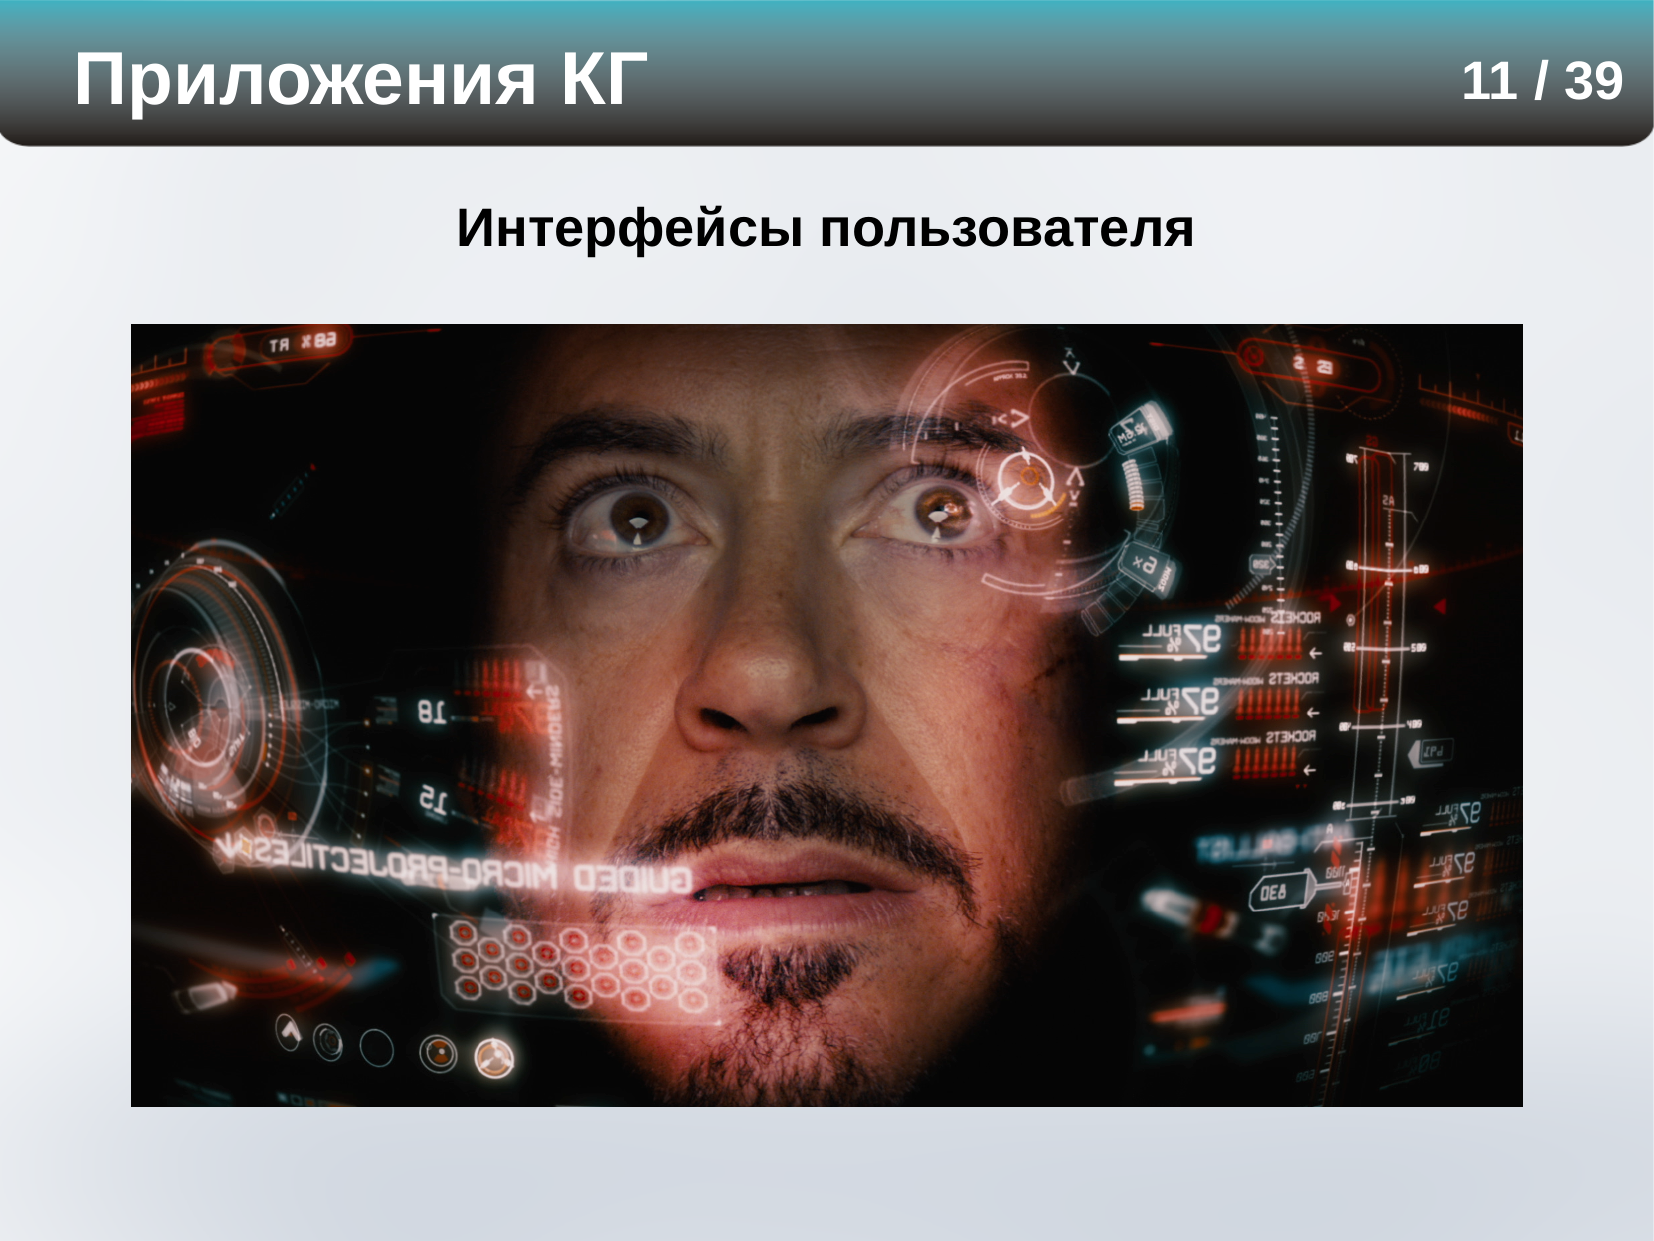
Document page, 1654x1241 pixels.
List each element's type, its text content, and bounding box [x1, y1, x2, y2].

text_box Приложения КГ [59, 29, 1241, 129]
picture [0, 0, 1654, 190]
picture [0, 266, 1654, 1241]
text_box <number> / 39 [1446, 42, 1654, 179]
text_box Интерфейсы пользователя [0, 190, 1654, 266]
